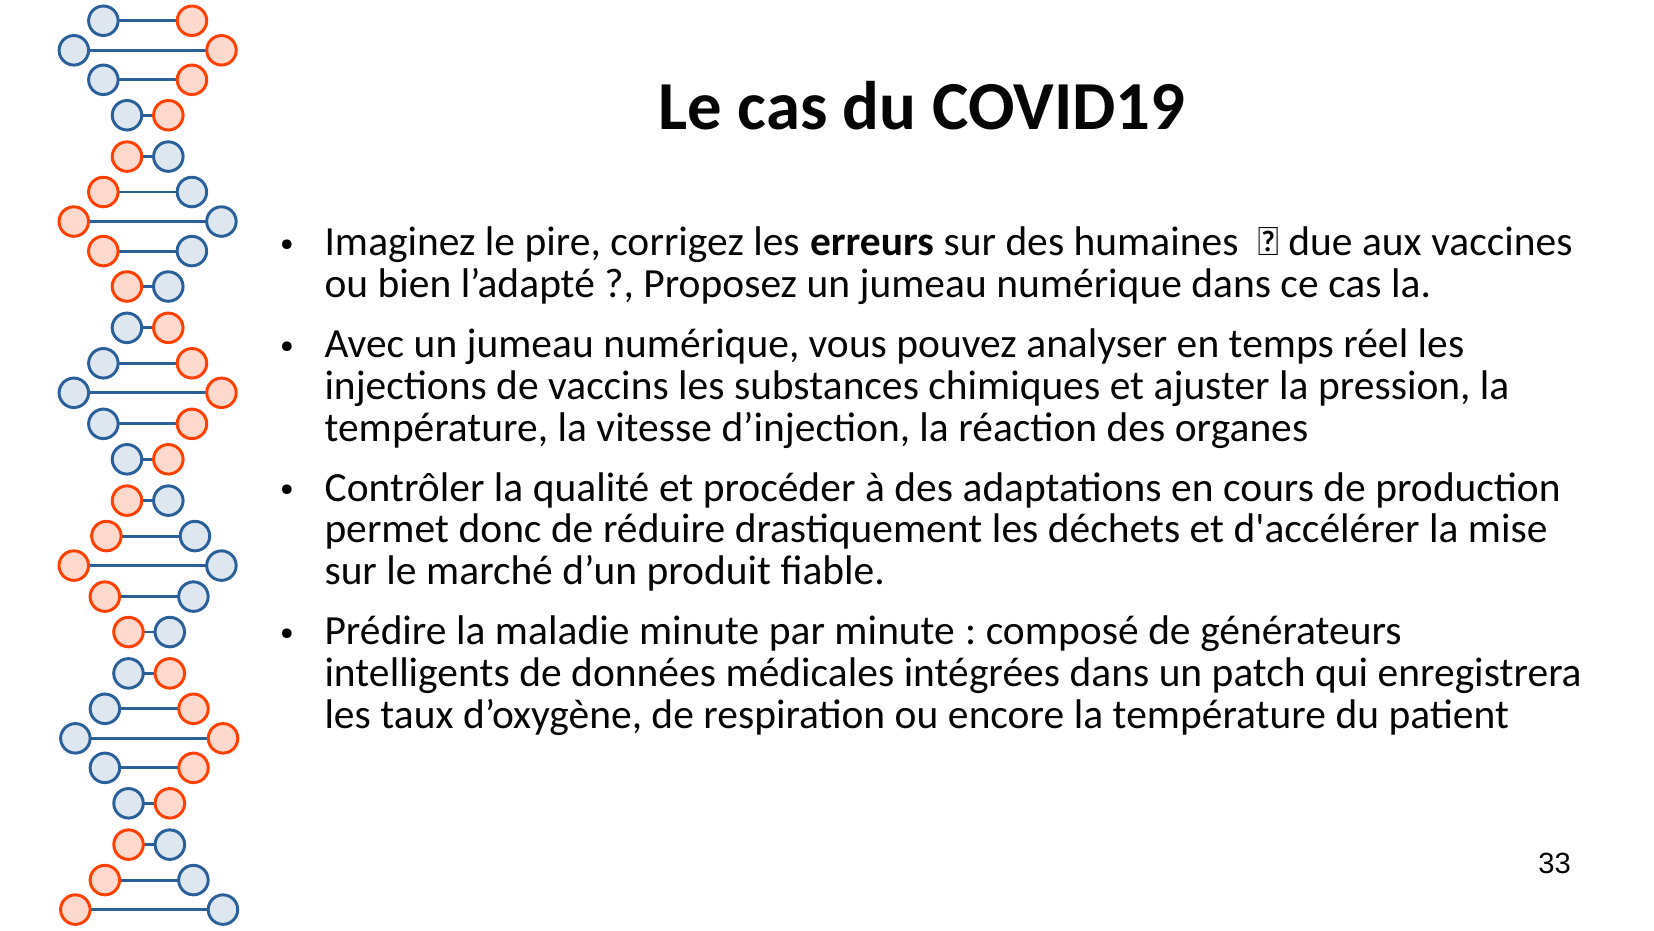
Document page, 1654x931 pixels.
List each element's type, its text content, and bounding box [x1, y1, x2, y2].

list Imaginez le pire, corrigez les erreurs sur des humaines 🤘 due aux vaccines ou bien l’adapté ?, Proposez un jumeau numérique dans ce cas la. Avec un jumeau numérique, vous pouvez analyser en temps réel les injections de vaccins les substances chimiques et ajuster la pression, la température, la vitesse d’injection, la réaction des organes Contrôler la qualité et procéder à des adaptations en cours de production permet donc de réduire drastiquement les déchets et d'accélérer la mise sur le marché d’un produit fiable. Prédire la maladie minute par minute : composé de générateurs intelligents de données médicales intégrées dans un patch qui enregistrera les taux d’oxygène, de respiration ou encore la température du patient [265, 224, 1595, 764]
title Le cas du COVID19 [265, 35, 1595, 189]
